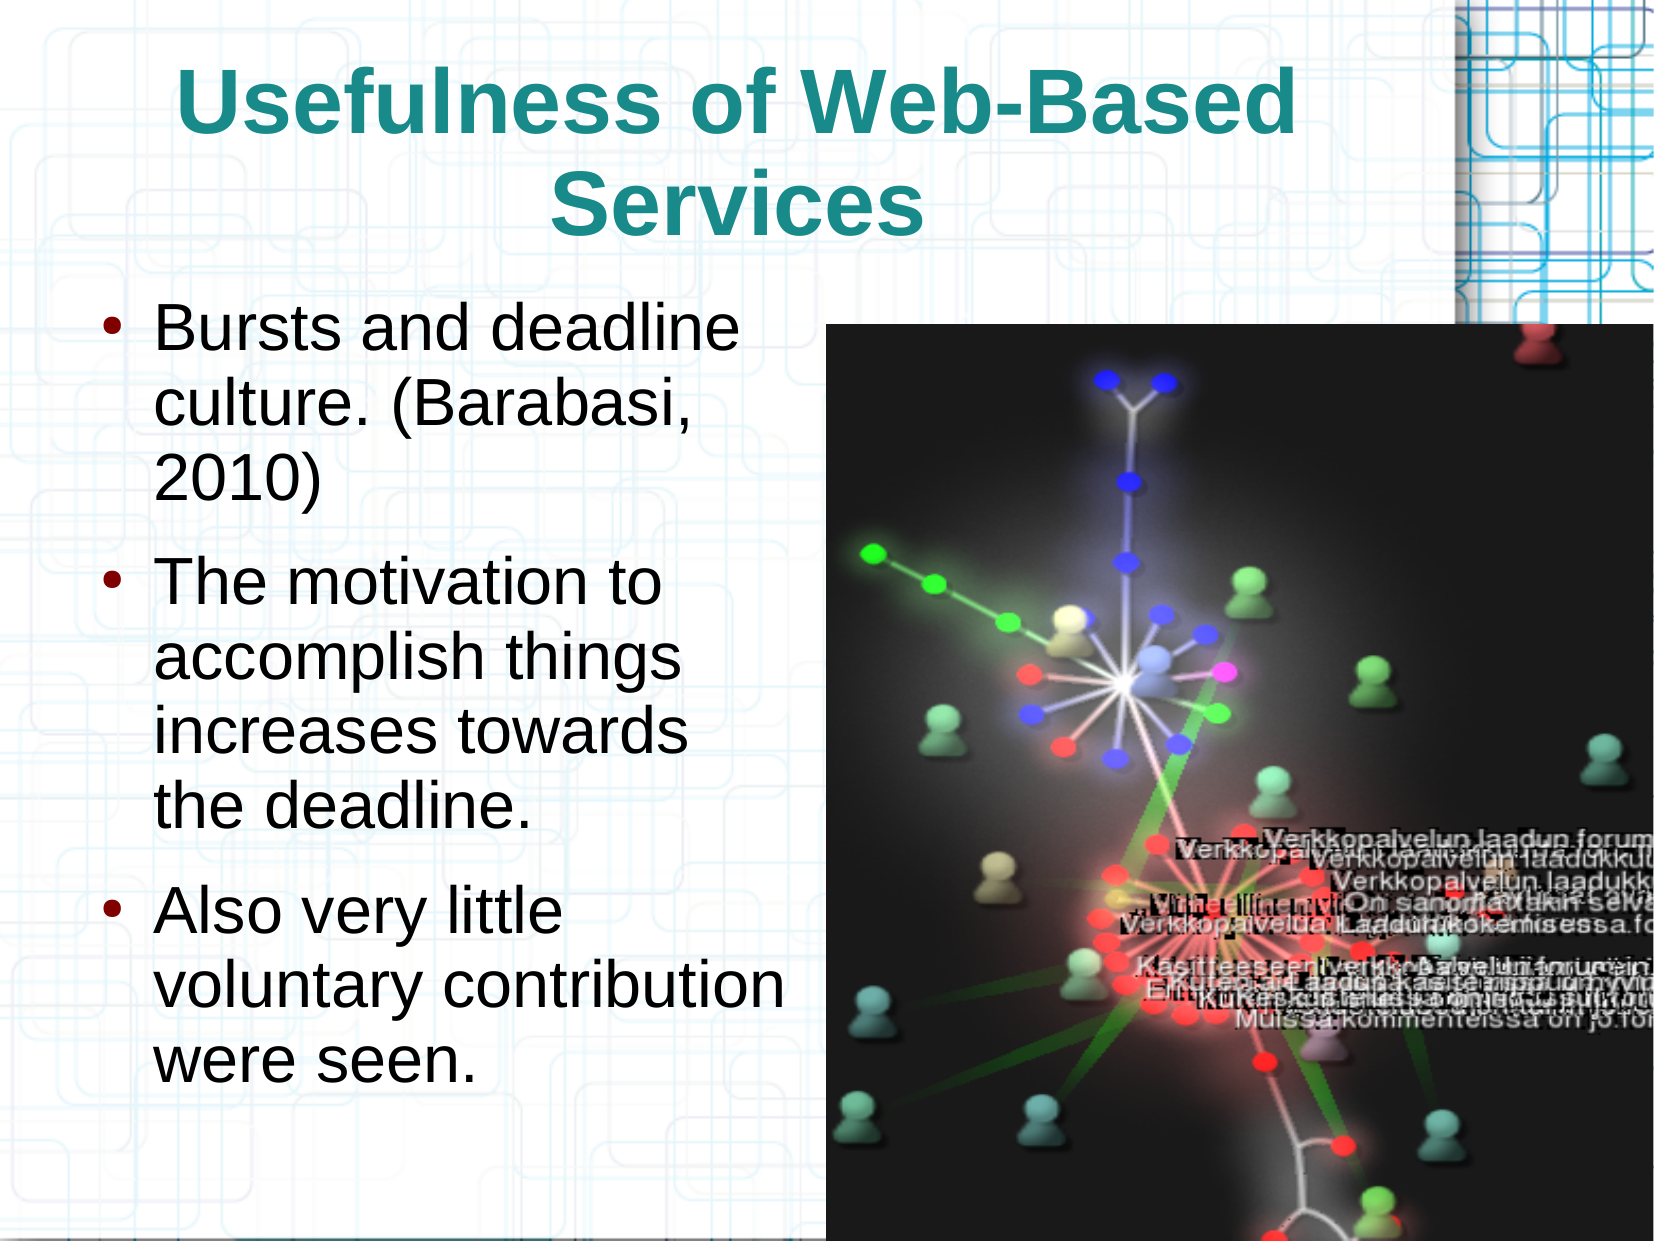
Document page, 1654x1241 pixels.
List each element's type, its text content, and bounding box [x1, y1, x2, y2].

picture [0, 0, 1654, 1241]
list Bursts and deadline culture. (Barabasi, 2010) The motivation to accomplish things increases towards the deadline. Also very little voluntary contribution were seen. [82, 290, 798, 1109]
title Usefulness of Web-Based Services [59, 49, 1418, 257]
